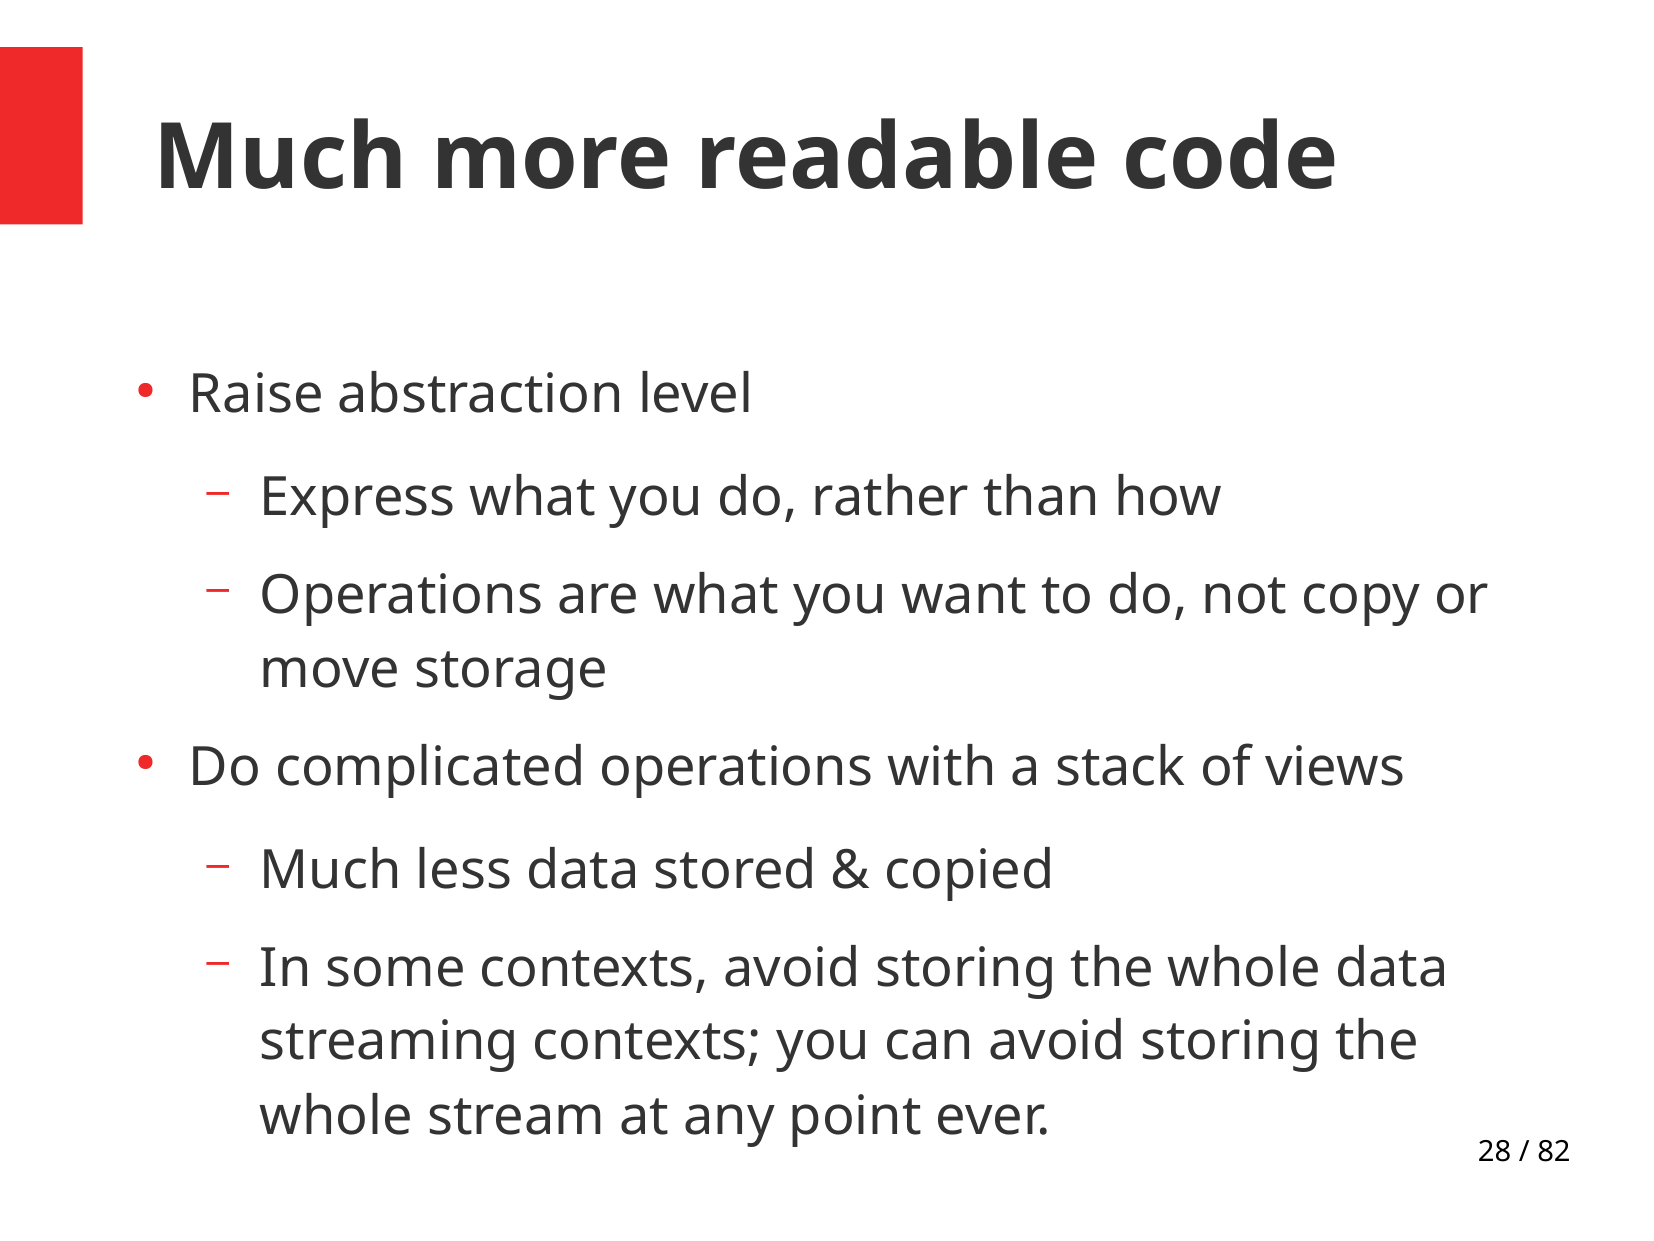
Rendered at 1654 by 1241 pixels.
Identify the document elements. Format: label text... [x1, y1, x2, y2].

list Raise abstraction level Express what you do, rather than how Operations are what you want to do, not copy or move storage Do complicated operations with a stack of views Much less data stored & copied In some contexts, avoid storing the whole data streaming contexts; you can avoid storing the whole stream at any point ever. [118, 354, 1536, 1074]
title Much more readable code [118, 49, 1571, 257]
